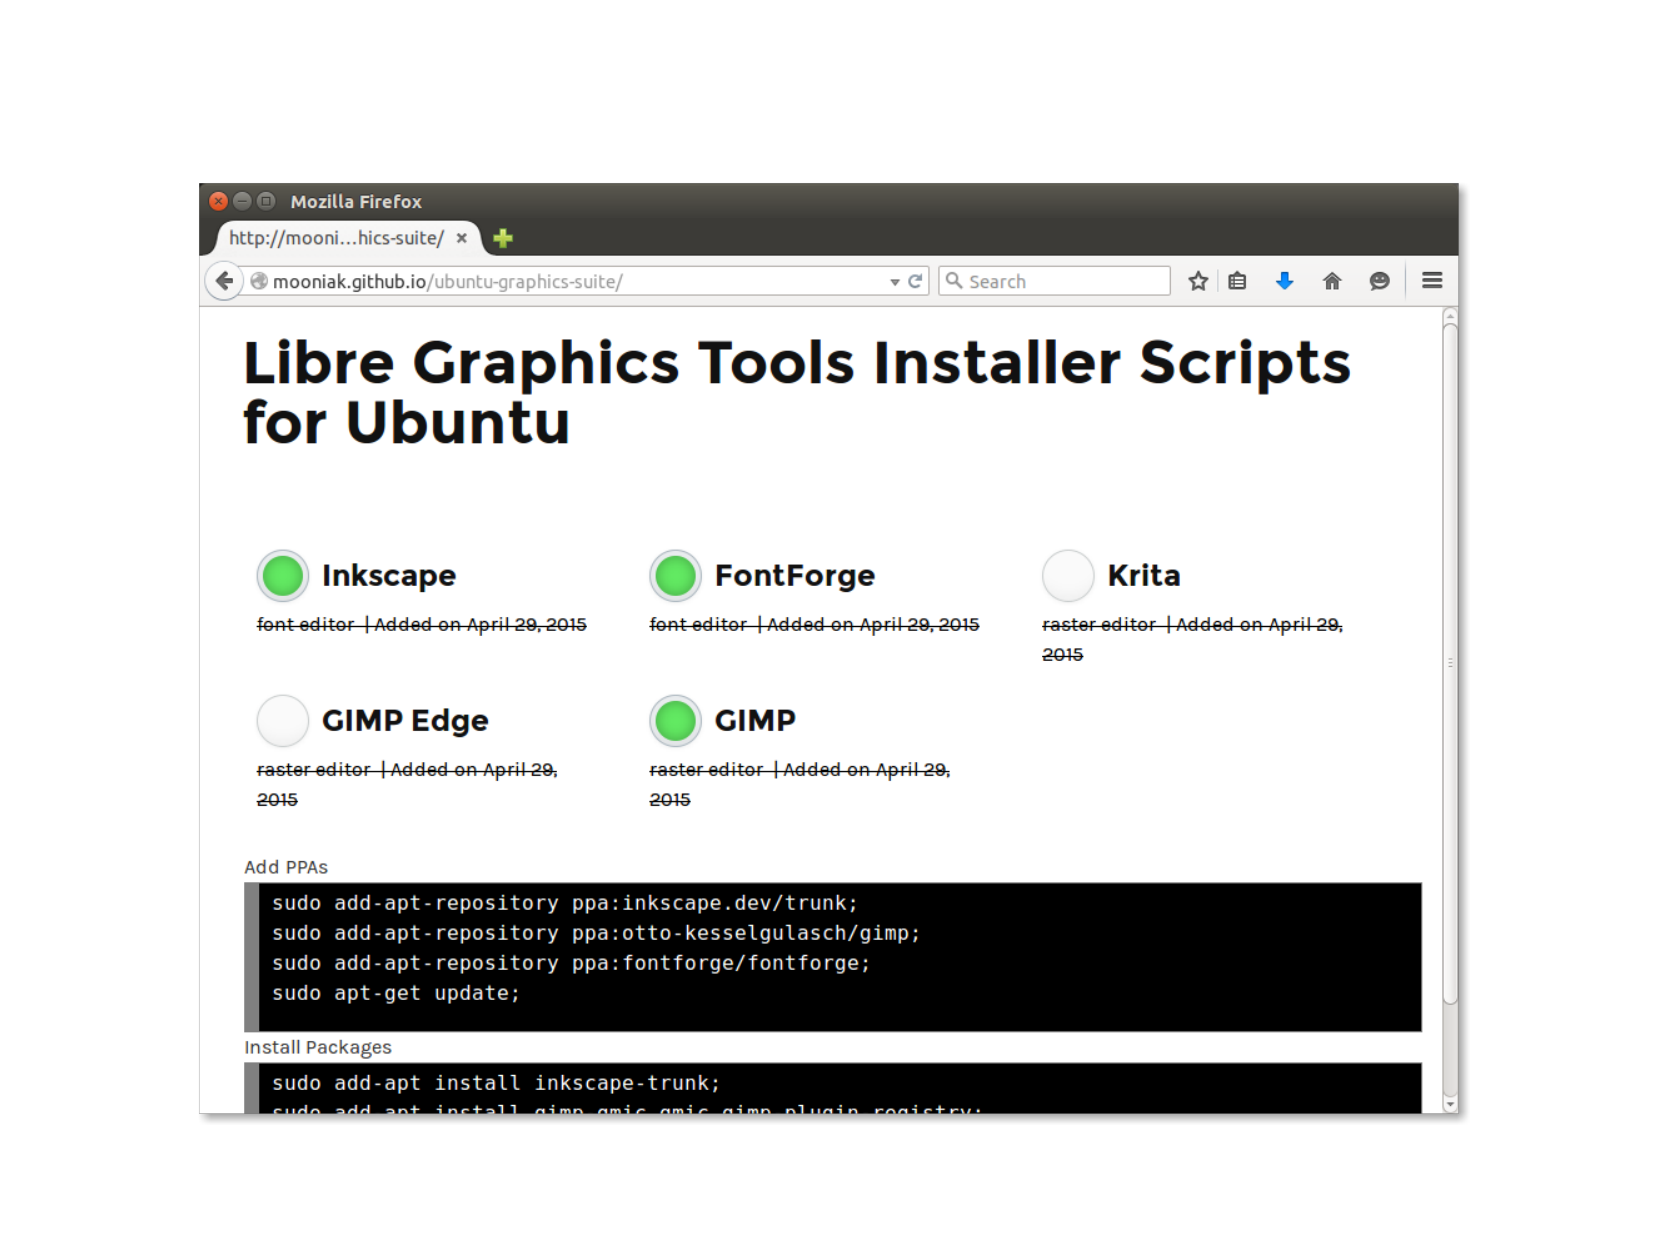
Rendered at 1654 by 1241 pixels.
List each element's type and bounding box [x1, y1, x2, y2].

picture [193, 177, 1471, 1126]
